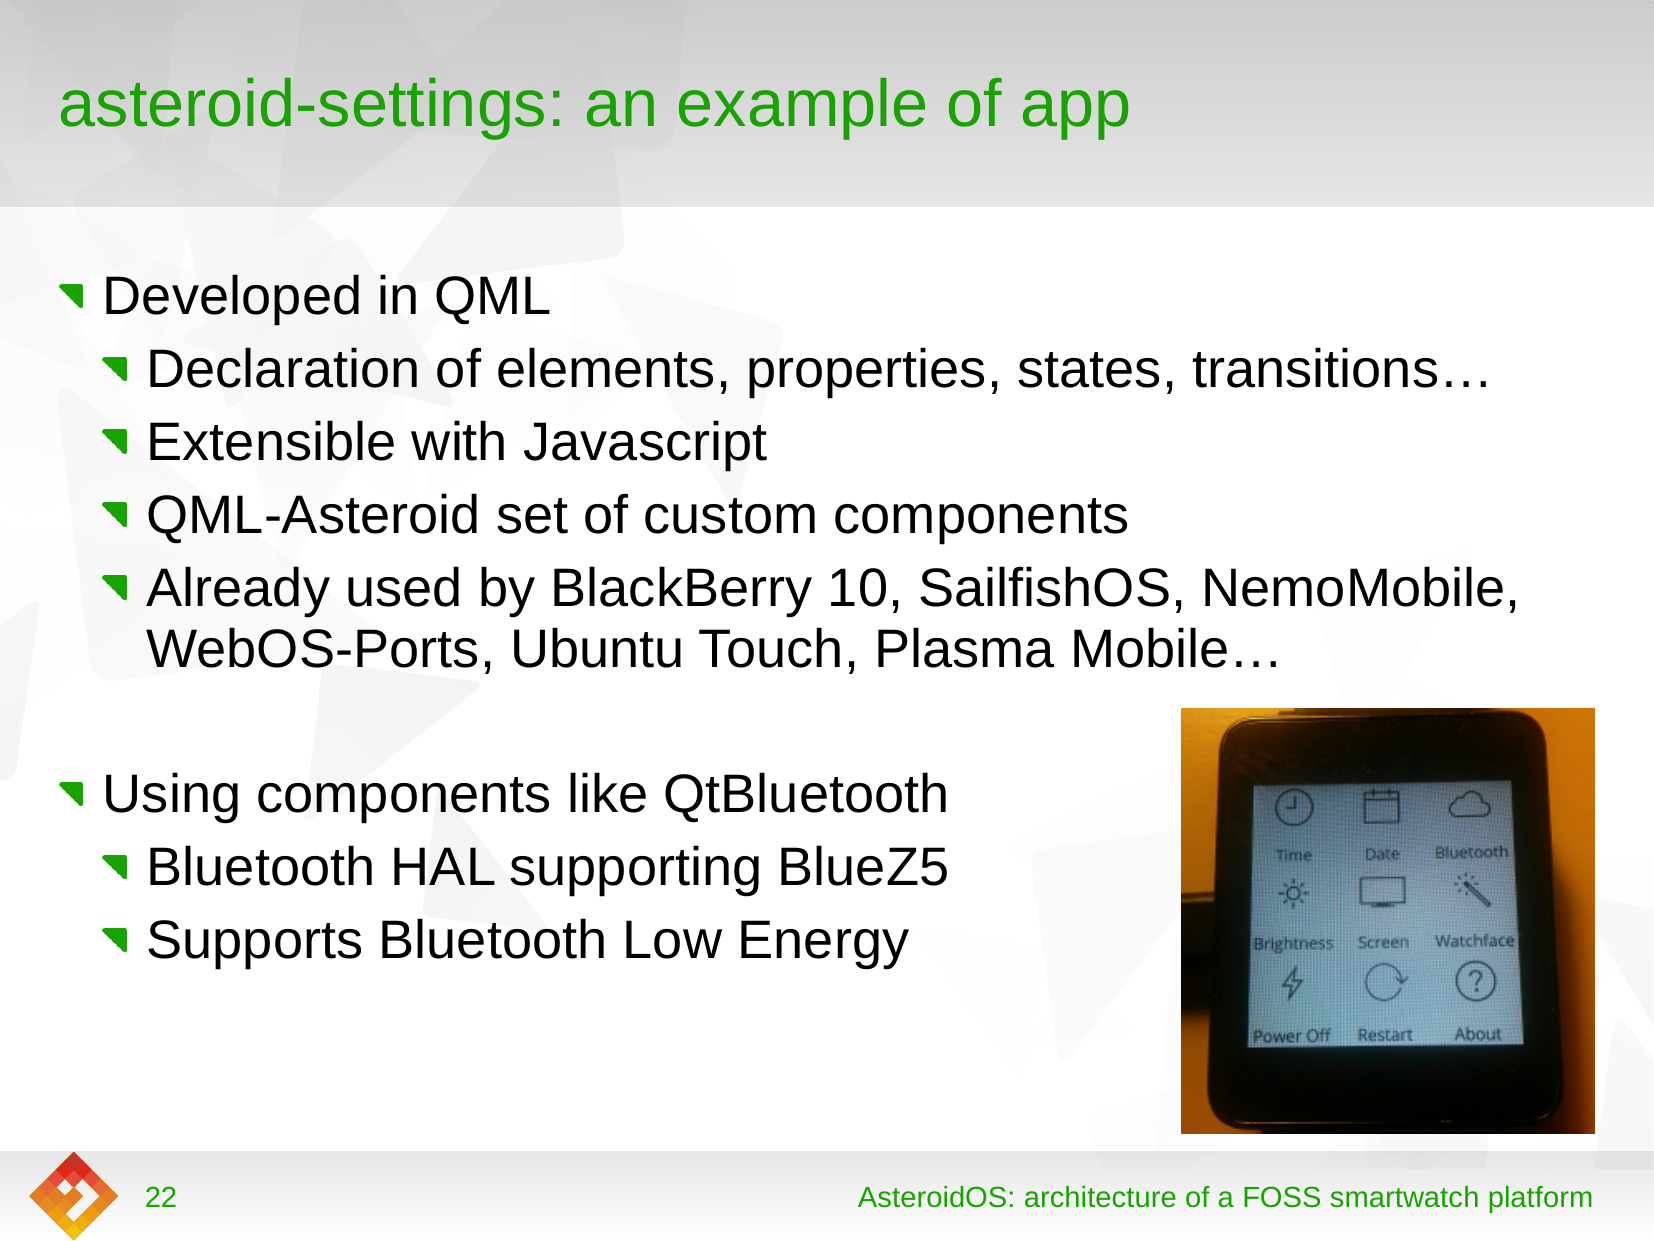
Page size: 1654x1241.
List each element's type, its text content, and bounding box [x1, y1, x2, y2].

picture [0, 0, 783, 931]
picture [915, 548, 1654, 1169]
list Developed in QML Declaration of elements, properties, states, transitions… Extensible with Javascript QML-Asteroid set of custom components Already used by BlackBerry 10, SailfishOS, NemoMobile, WebOS-Ports, Ubuntu Touch, Plasma Mobile… Using components like QtBluetooth Bluetooth HAL supporting BlueZ5 Supports Bluetooth Low Energy [59, 265, 1595, 1056]
title asteroid-settings: an example of app [59, 29, 1595, 178]
